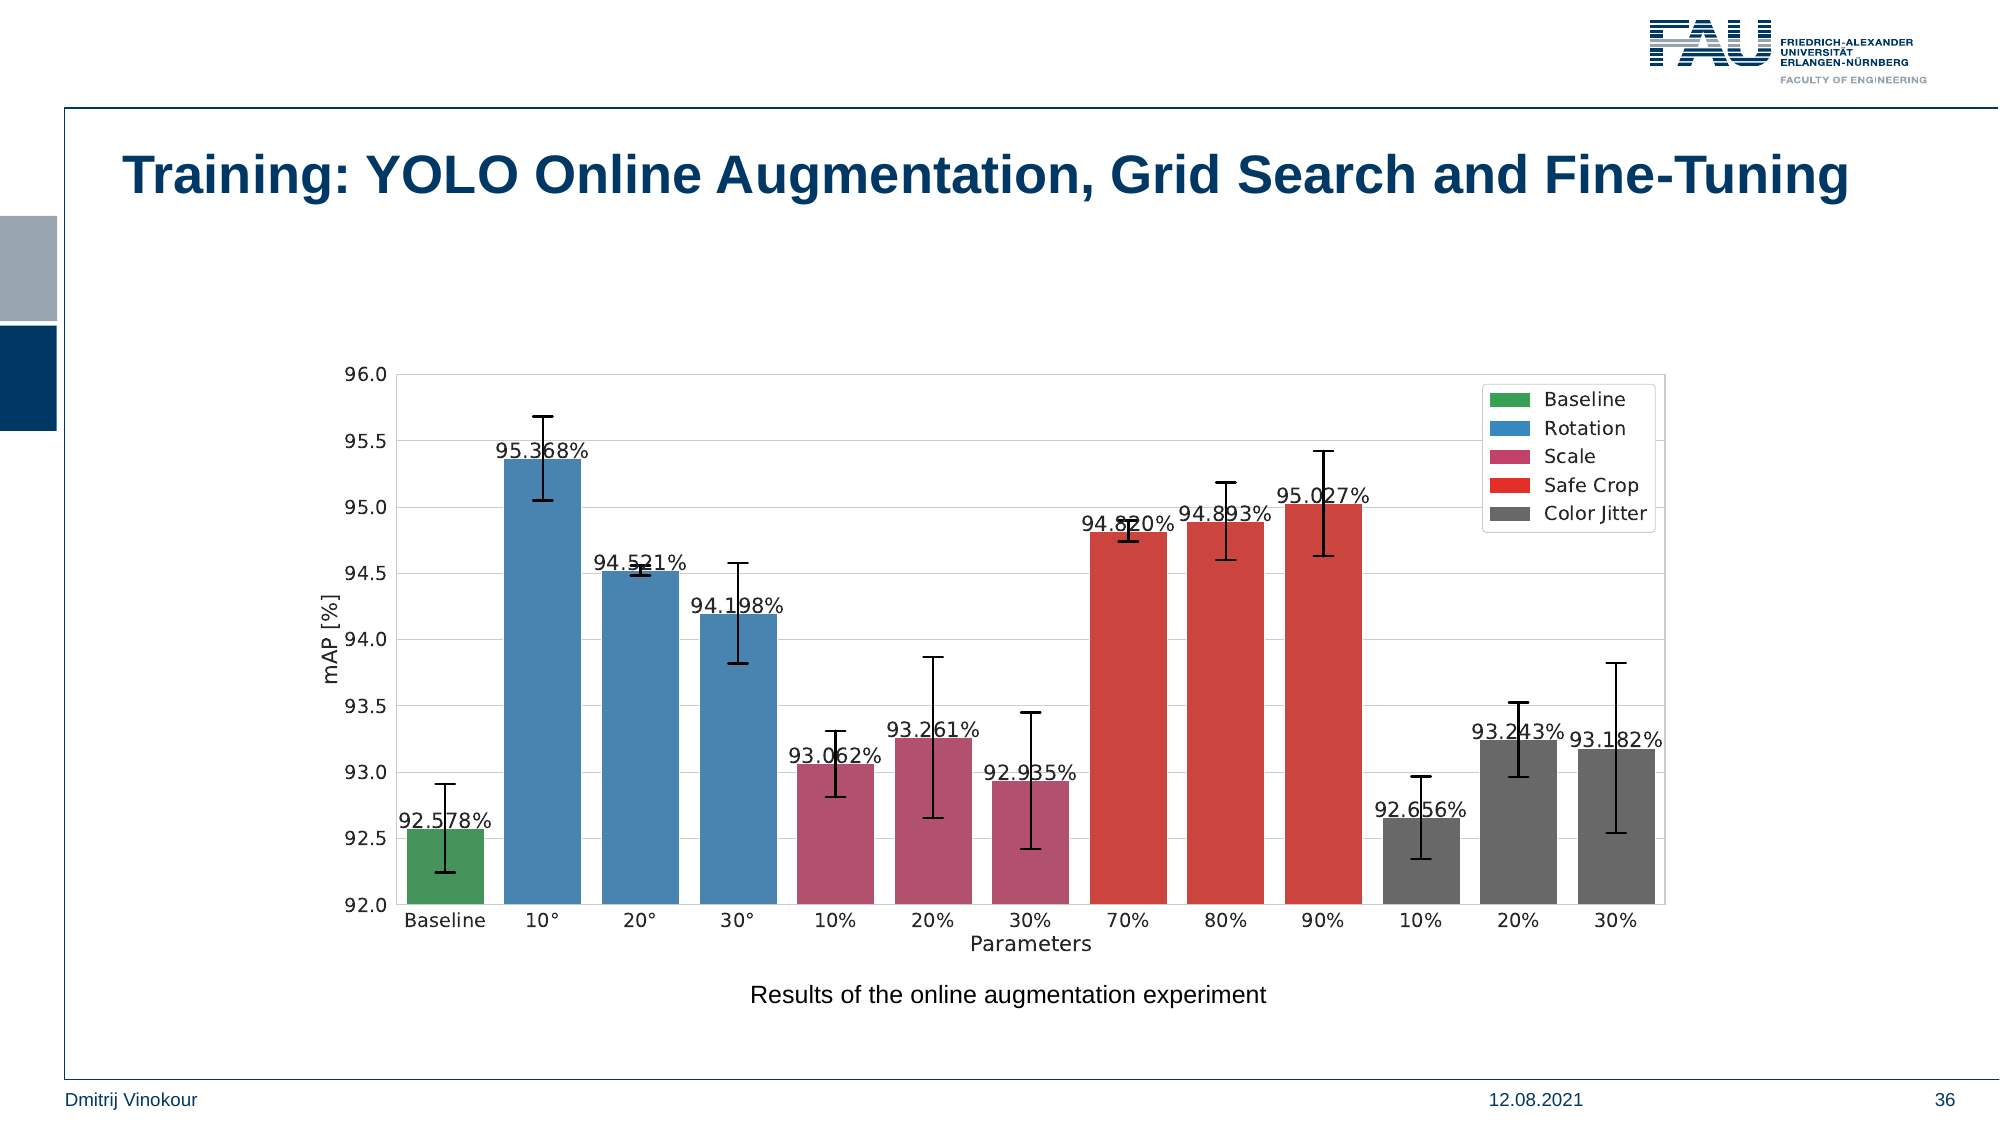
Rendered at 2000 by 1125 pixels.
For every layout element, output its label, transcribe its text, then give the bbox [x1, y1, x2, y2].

text_box Results of the online augmentation experiment [735, 979, 1283, 1016]
text_box Dmitrij Vinokour [64, 1087, 1403, 1119]
text_box <number> [1798, 1087, 1956, 1119]
text_box 12.08.2021 [1489, 1087, 1725, 1119]
picture [297, 344, 1694, 979]
text_box Training: YOLO Online Augmentation, Grid Search and Fine-Tuning [122, 139, 1946, 365]
